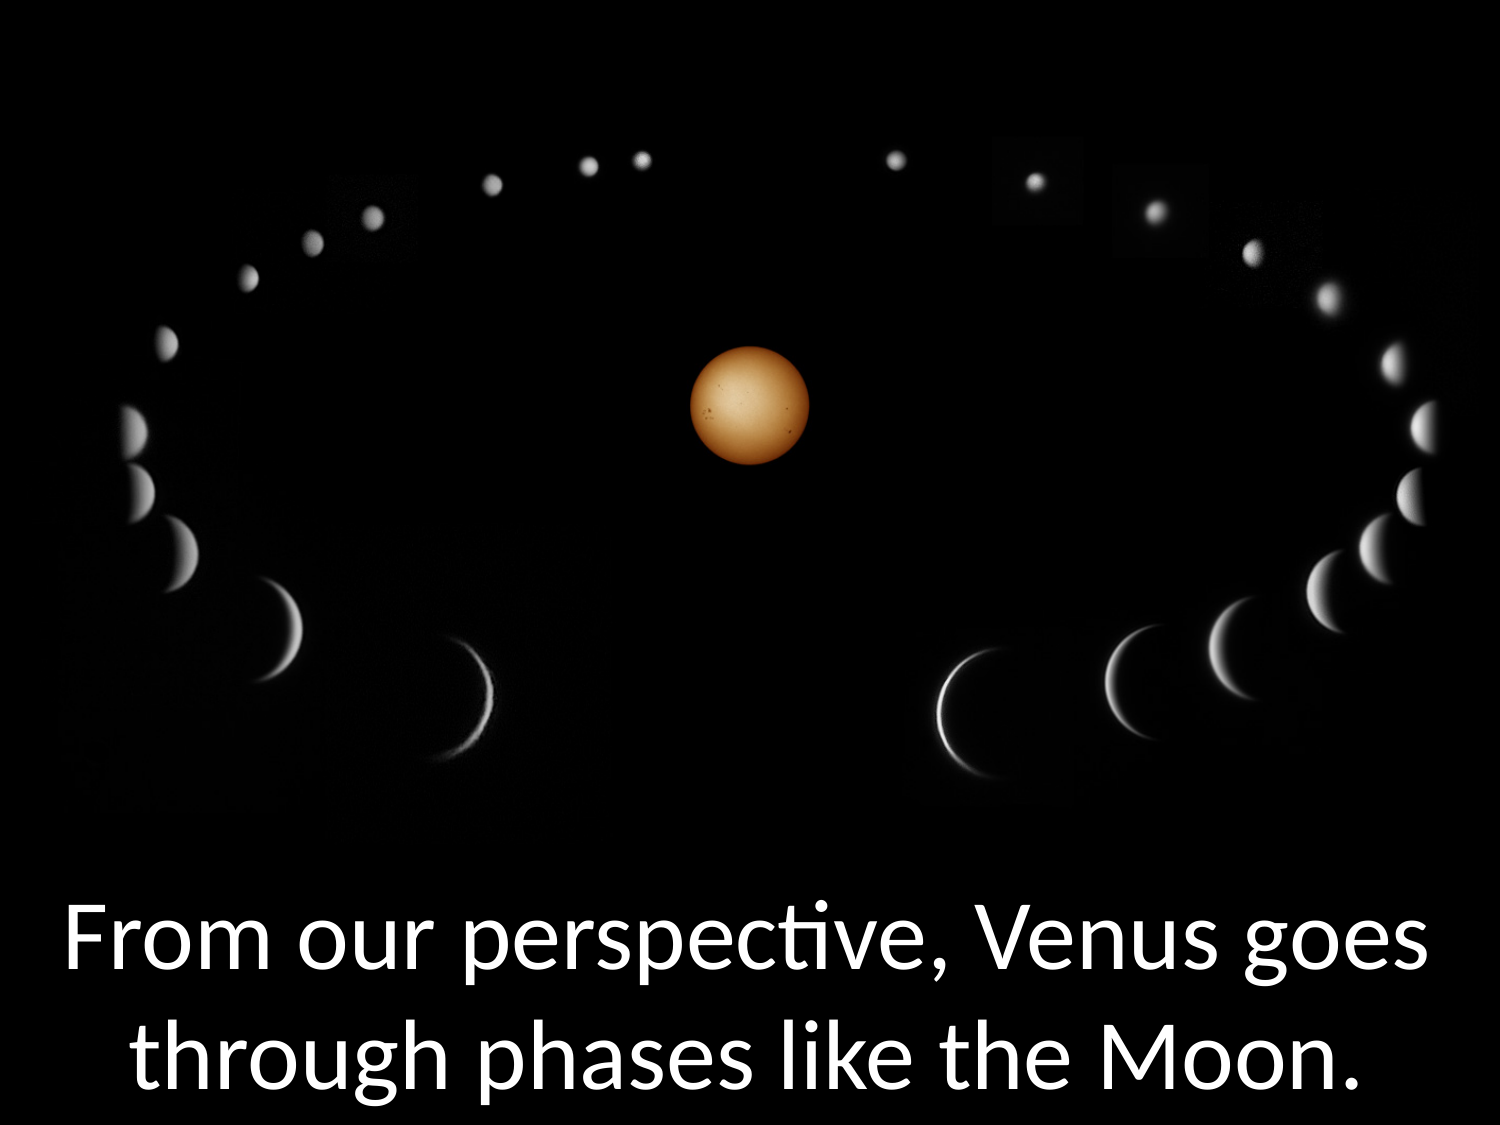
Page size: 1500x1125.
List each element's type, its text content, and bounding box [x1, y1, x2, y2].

picture [0, 0, 1498, 1006]
text_box From our perspective, Venus goes through phases like the Moon. [0, 862, 1496, 1121]
